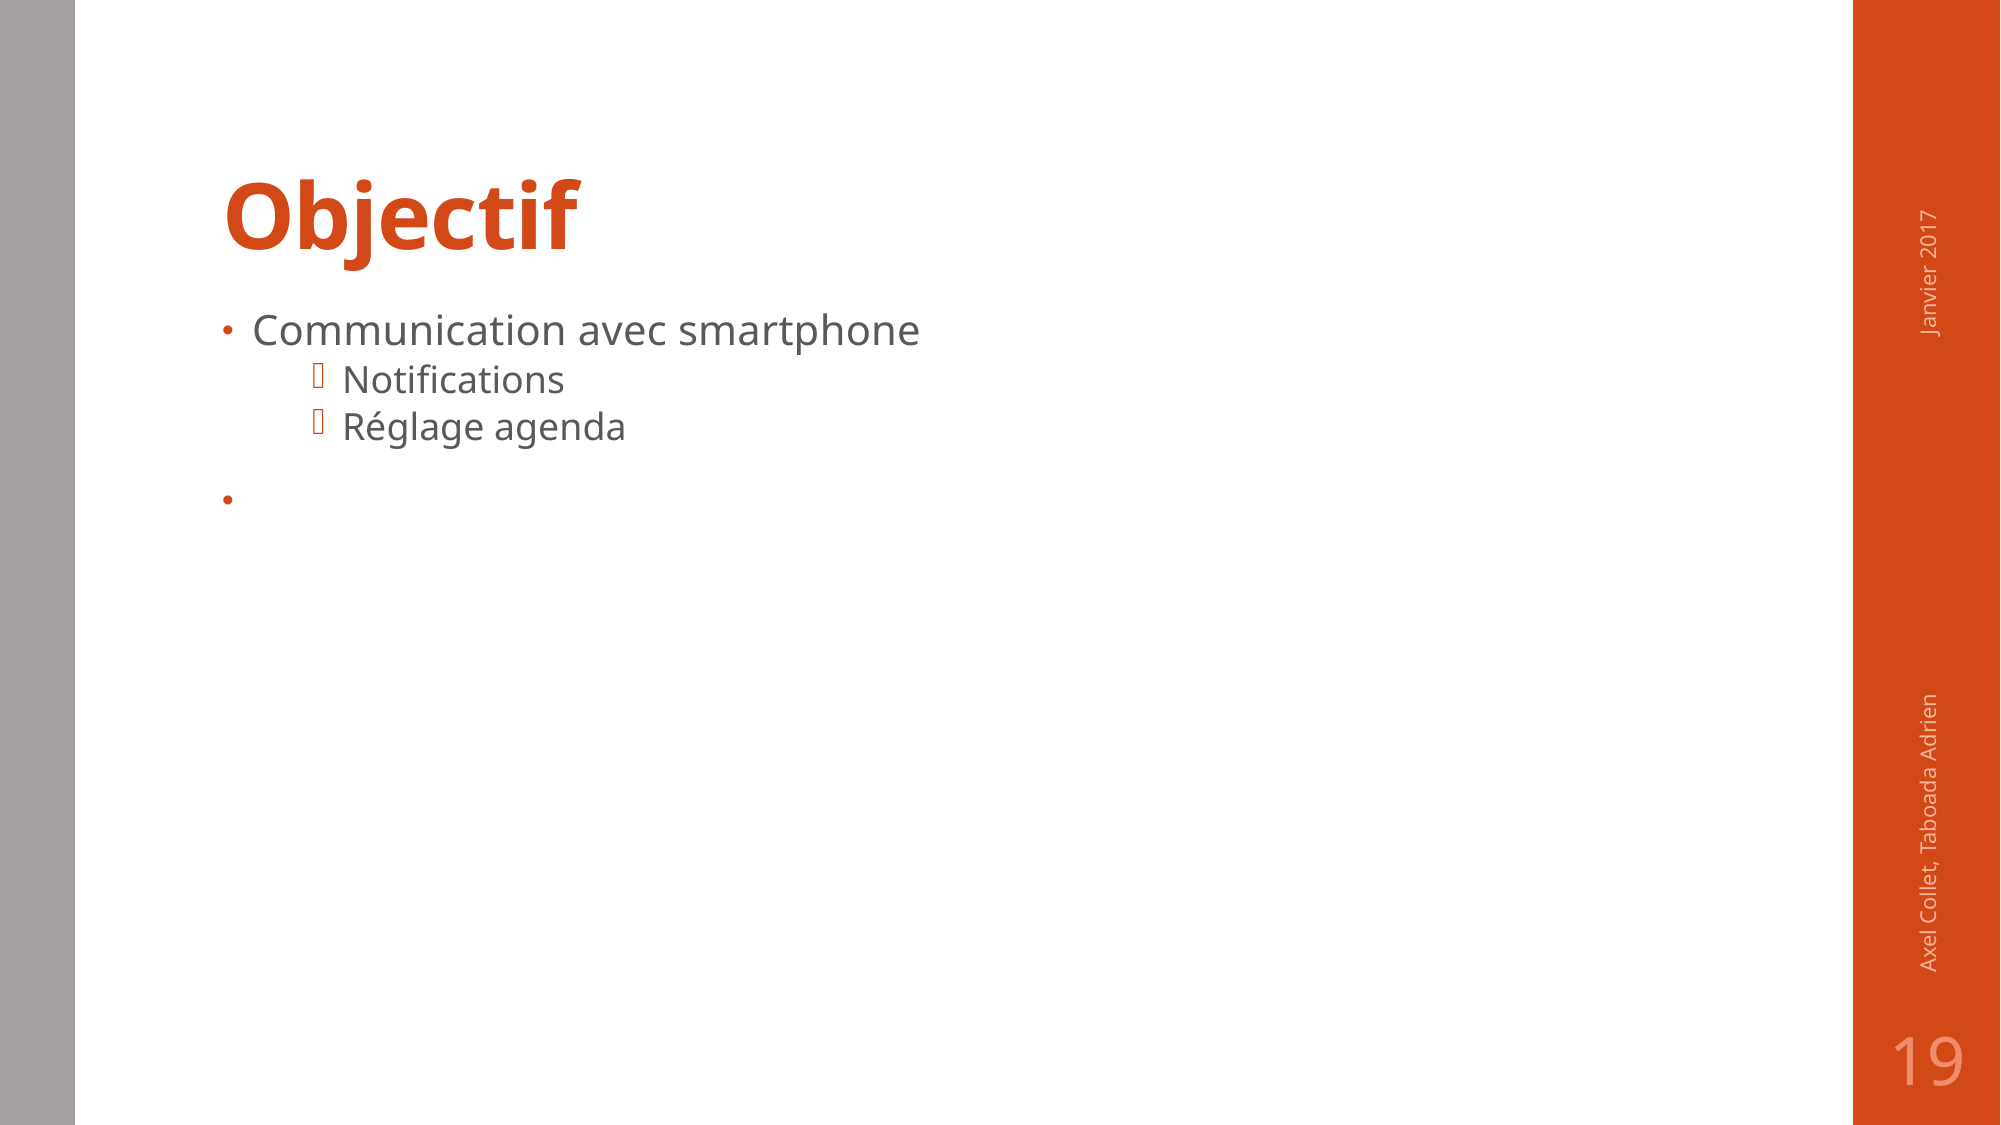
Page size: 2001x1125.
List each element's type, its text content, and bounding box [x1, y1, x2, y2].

text_box [1852, 1012, 2000, 1110]
list Communication avec smartphone Notifications Réglage agenda [206, 299, 1617, 1014]
title Objectif [206, 48, 1797, 278]
text_box Axel Collet, Taboada Adrien [1897, 400, 1958, 988]
text_box Janvier 2017 [1897, 37, 1958, 351]
